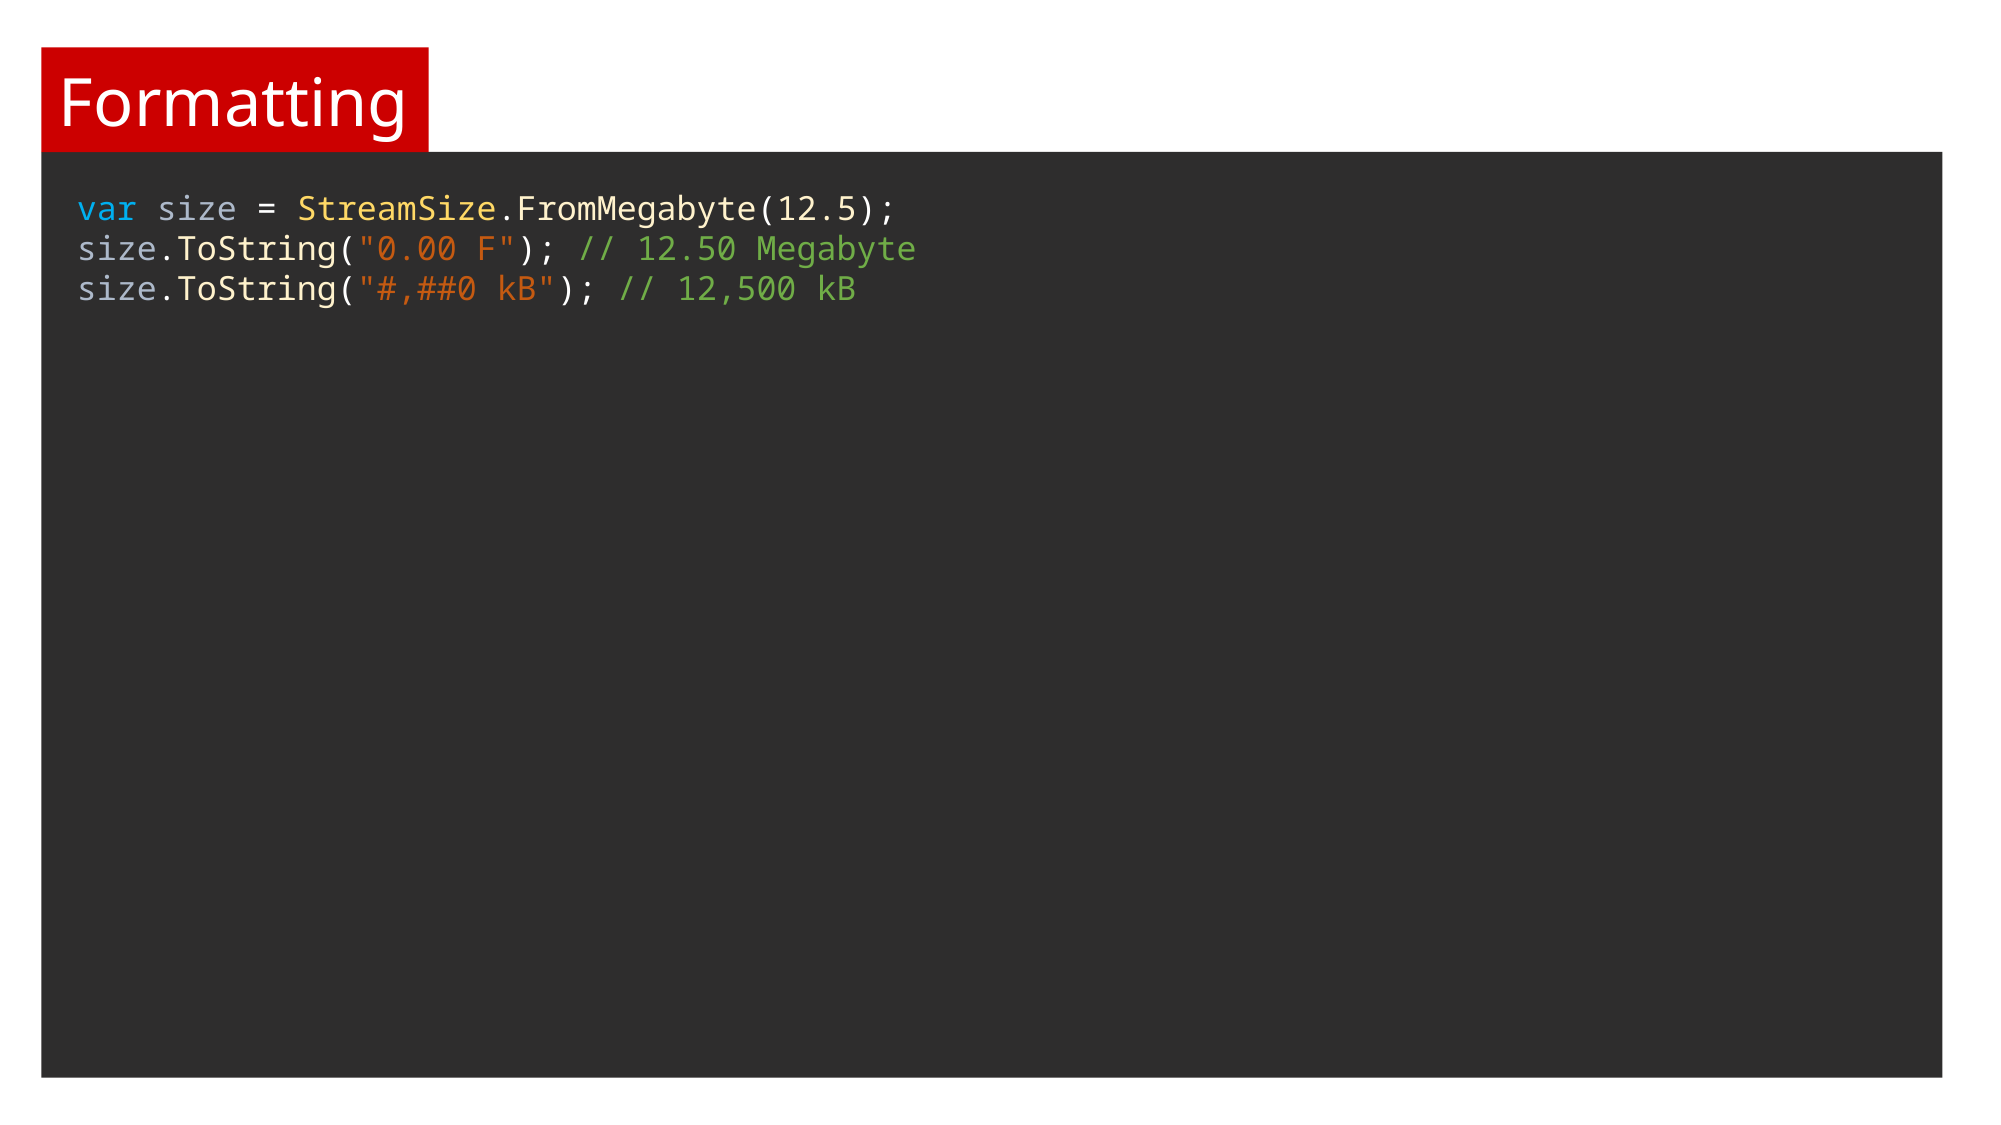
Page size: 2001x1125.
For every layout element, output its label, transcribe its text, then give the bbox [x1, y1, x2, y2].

text_box var size = StreamSize.FromMegabyte(12.5); size.ToString("0.00 F"); // 12.50 Megabyte size.ToString("#,##0 kB"); // 12,500 kB [41, 152, 875, 356]
text_box [41, 152, 1942, 1078]
text_box Formatting [41, 47, 429, 153]
